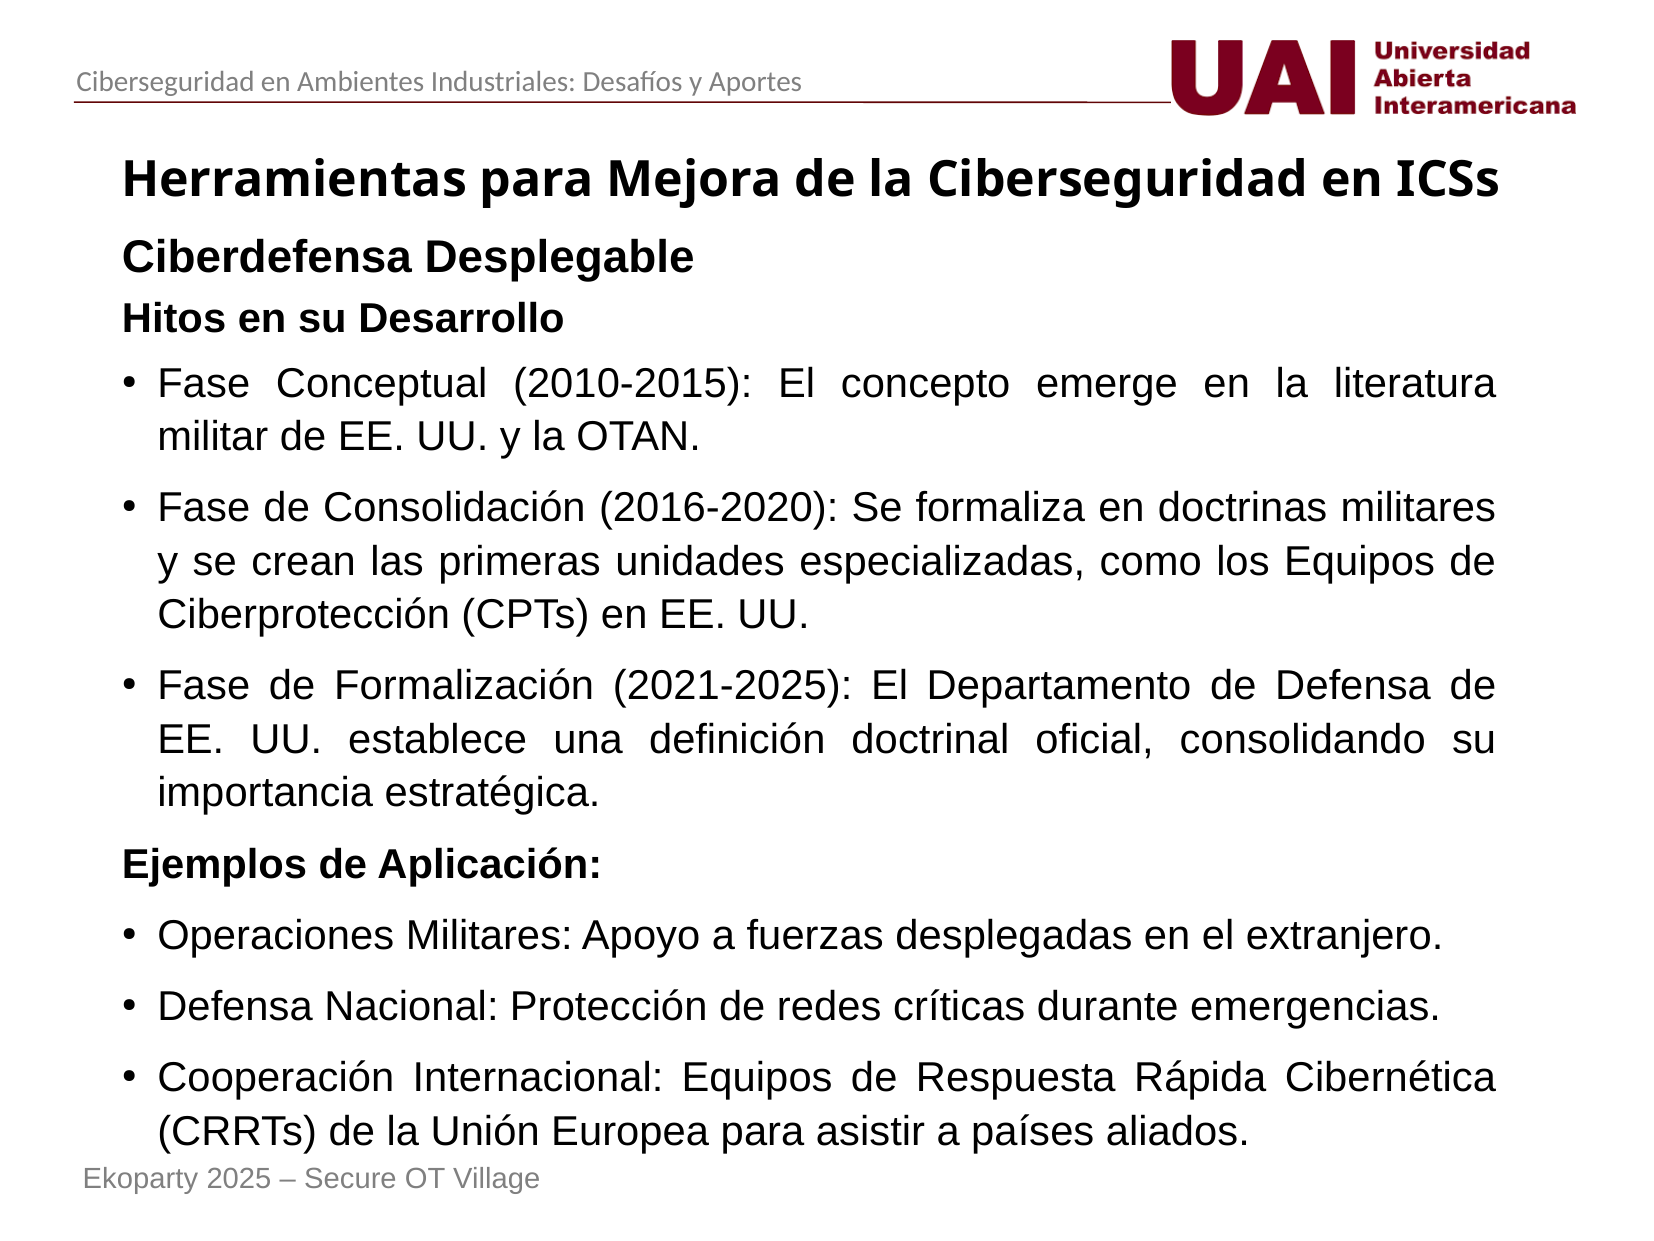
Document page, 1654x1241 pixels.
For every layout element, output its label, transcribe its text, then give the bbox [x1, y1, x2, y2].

picture [1171, 40, 1577, 116]
text_box Ciberdefensa Desplegable Hitos en su Desarrollo Fase Conceptual (2010-2015): El concepto emerge en la literatura militar de EE. UU. y la OTAN. Fase de Consolidación (2016-2020): Se formaliza en doctrinas militares y se crean las primeras unidades especializadas, como los Equipos de Ciberprotección (CPTs) en EE. UU. Fase de Formalización (2021-2025): El Departamento de Defensa de EE. UU. establece una definición doctrinal oficial, consolidando su importancia estratégica. Ejemplos de Aplicación: Operaciones Militares: Apoyo a fuerzas desplegadas en el extranjero. Defensa Nacional: Protección de redes críticas durante emergencias. Cooperación Internacional: Equipos de Respuesta Rápida Cibernética (CRRTs) de la Unión Europea para asistir a países aliados. [107, 223, 1512, 1241]
text_box Herramientas para Mejora de la Ciberseguridad en ICSs [106, 135, 1516, 219]
